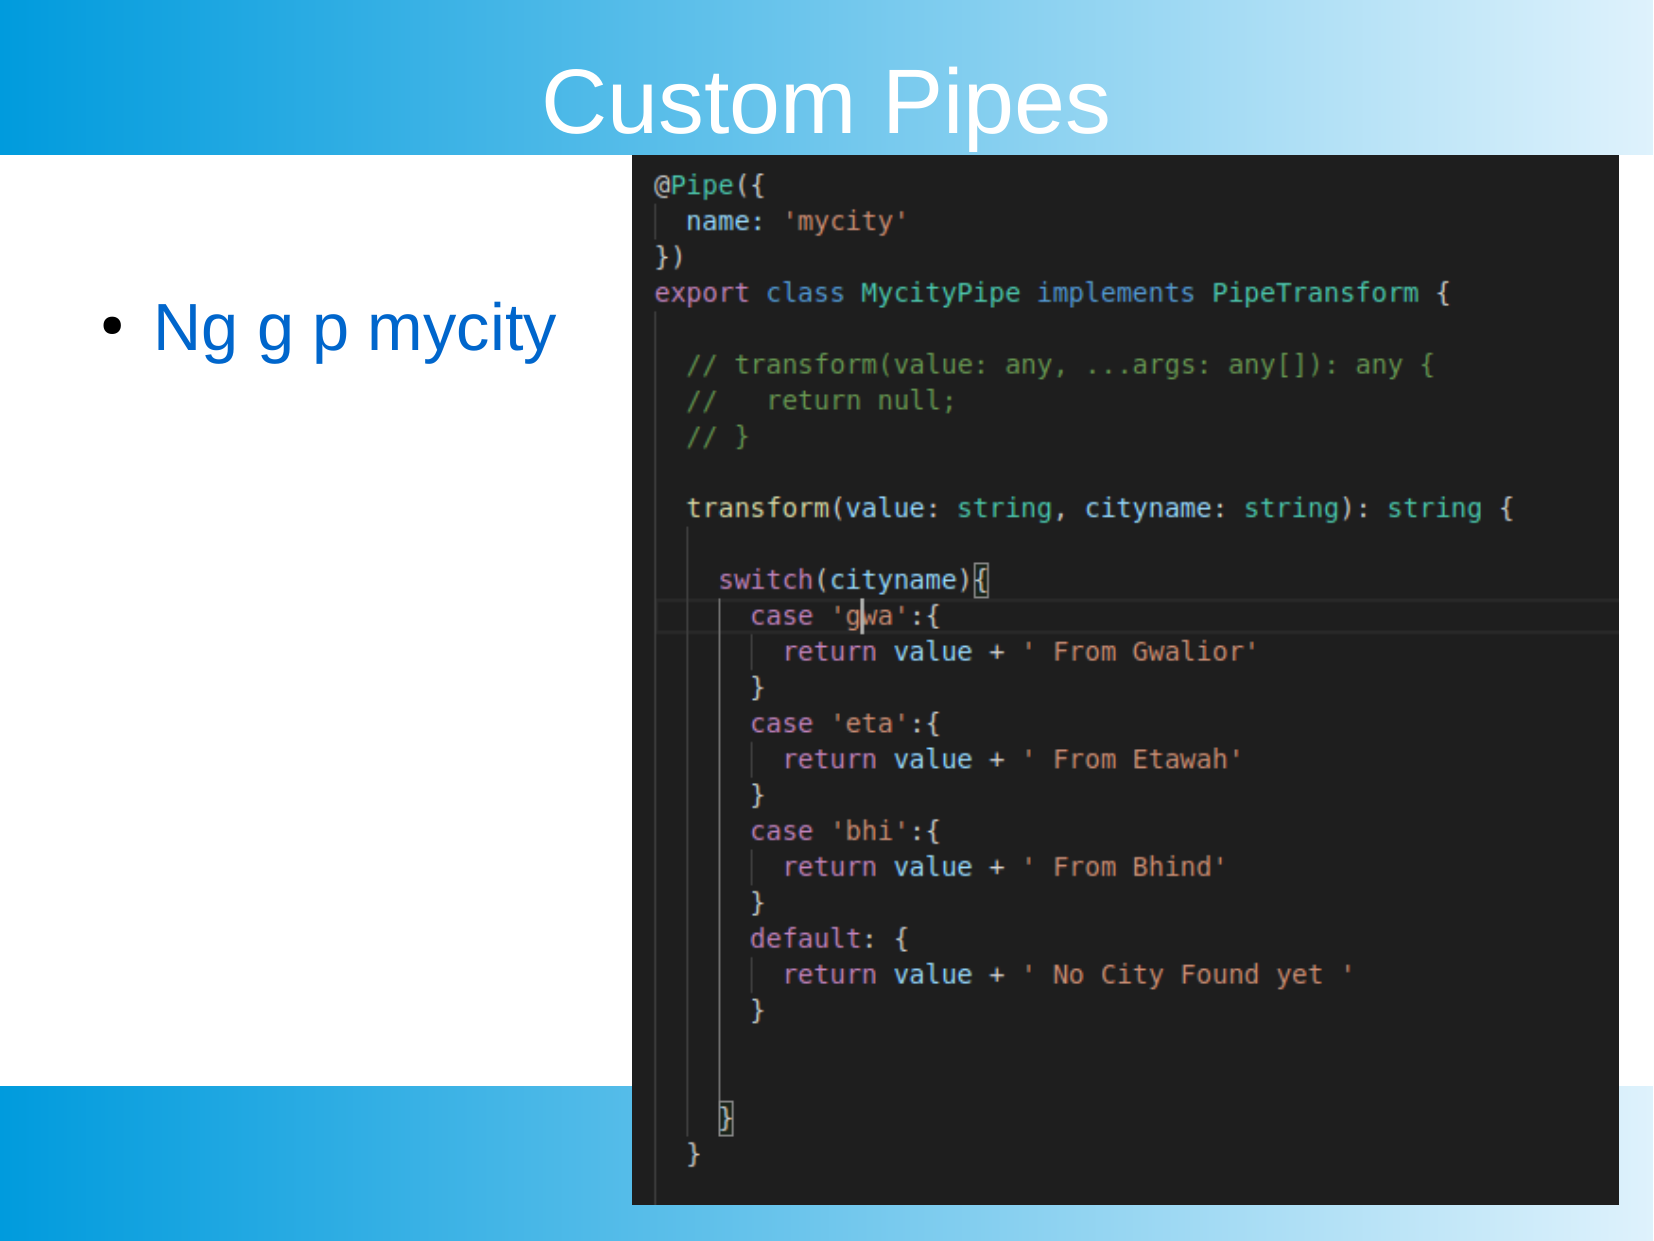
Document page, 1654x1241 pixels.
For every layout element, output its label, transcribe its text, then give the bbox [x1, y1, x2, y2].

picture [632, 155, 1619, 1205]
title Custom Pipes [82, 49, 1571, 155]
list Ng g p mycity [82, 290, 632, 1010]
